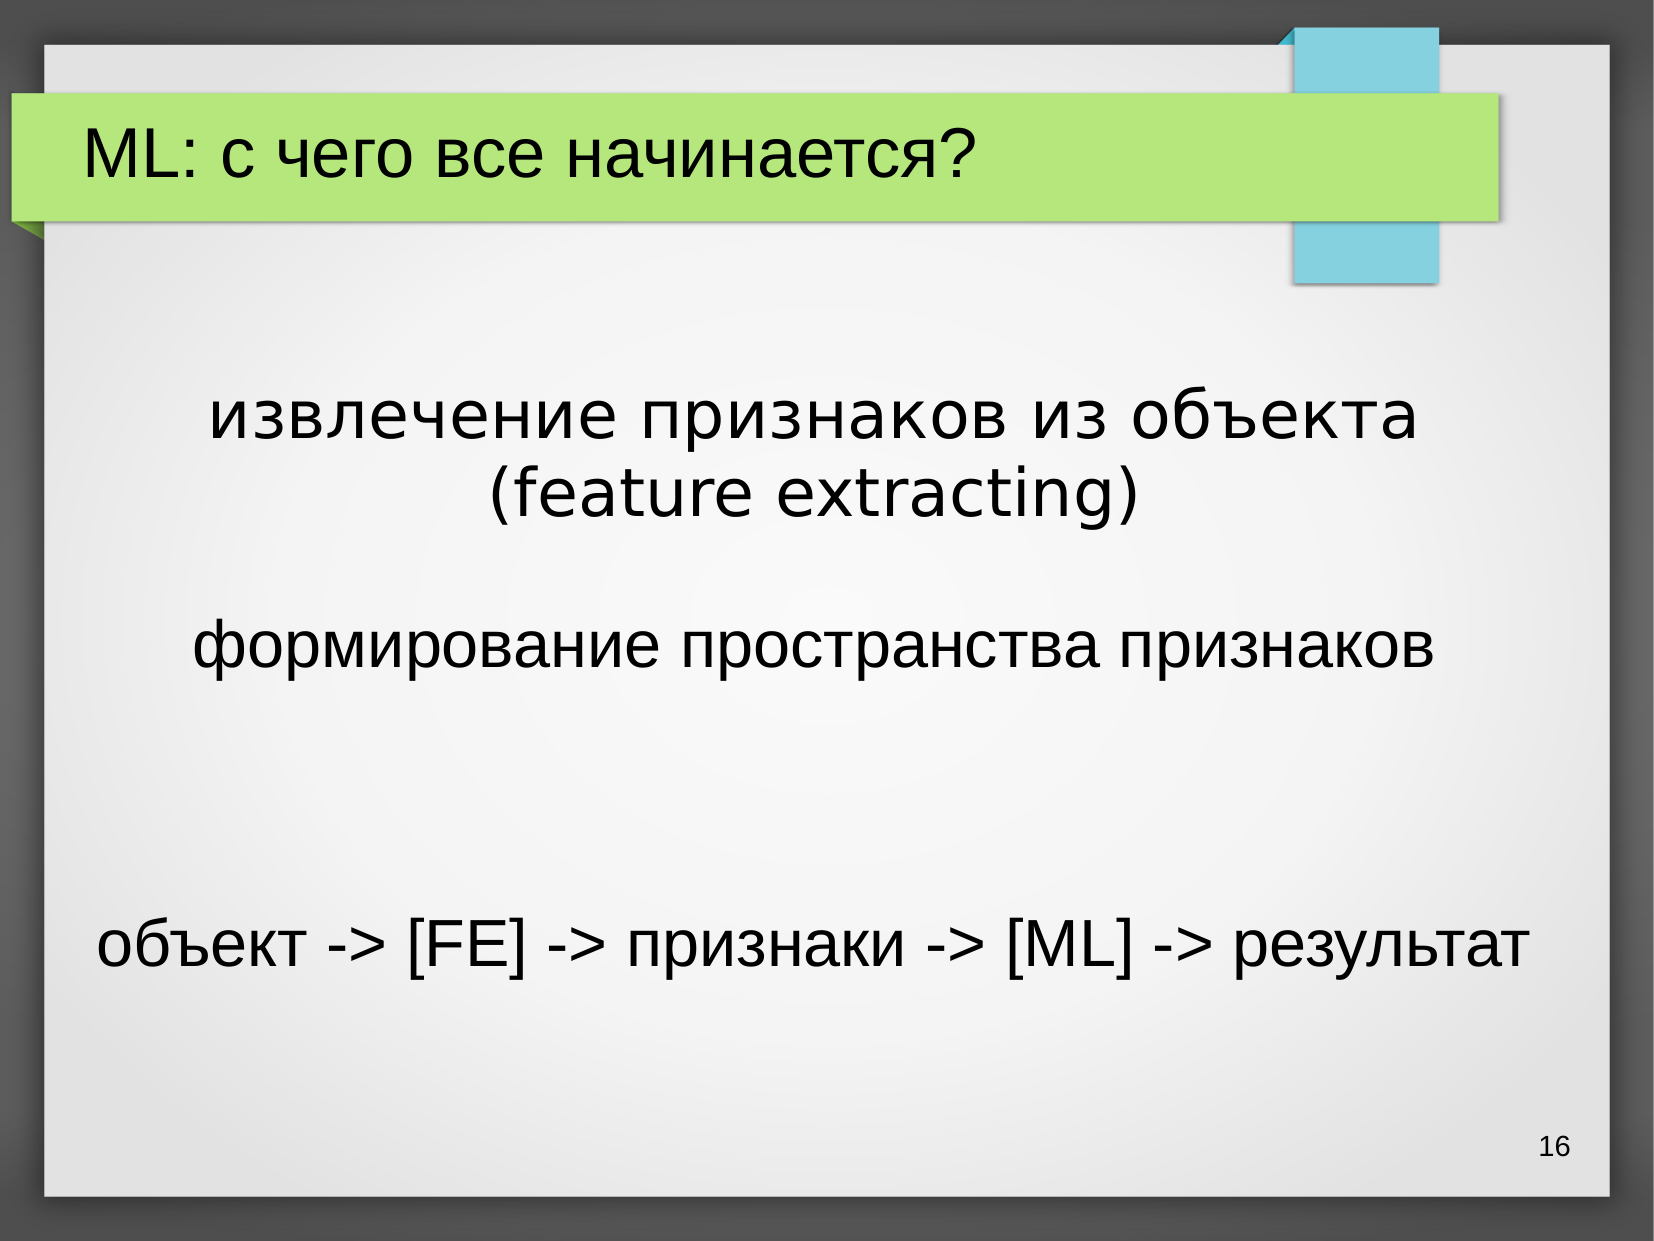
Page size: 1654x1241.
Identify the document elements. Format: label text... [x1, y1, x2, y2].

subtitle извлечение признаков из объекта (feature extracting) формирование пространства признаков объект -> [FE] -> признаки -> [ML] -> результат [70, 376, 1559, 981]
picture [0, 0, 1654, 1241]
title ML: с чего все начинается? [82, 49, 1571, 257]
